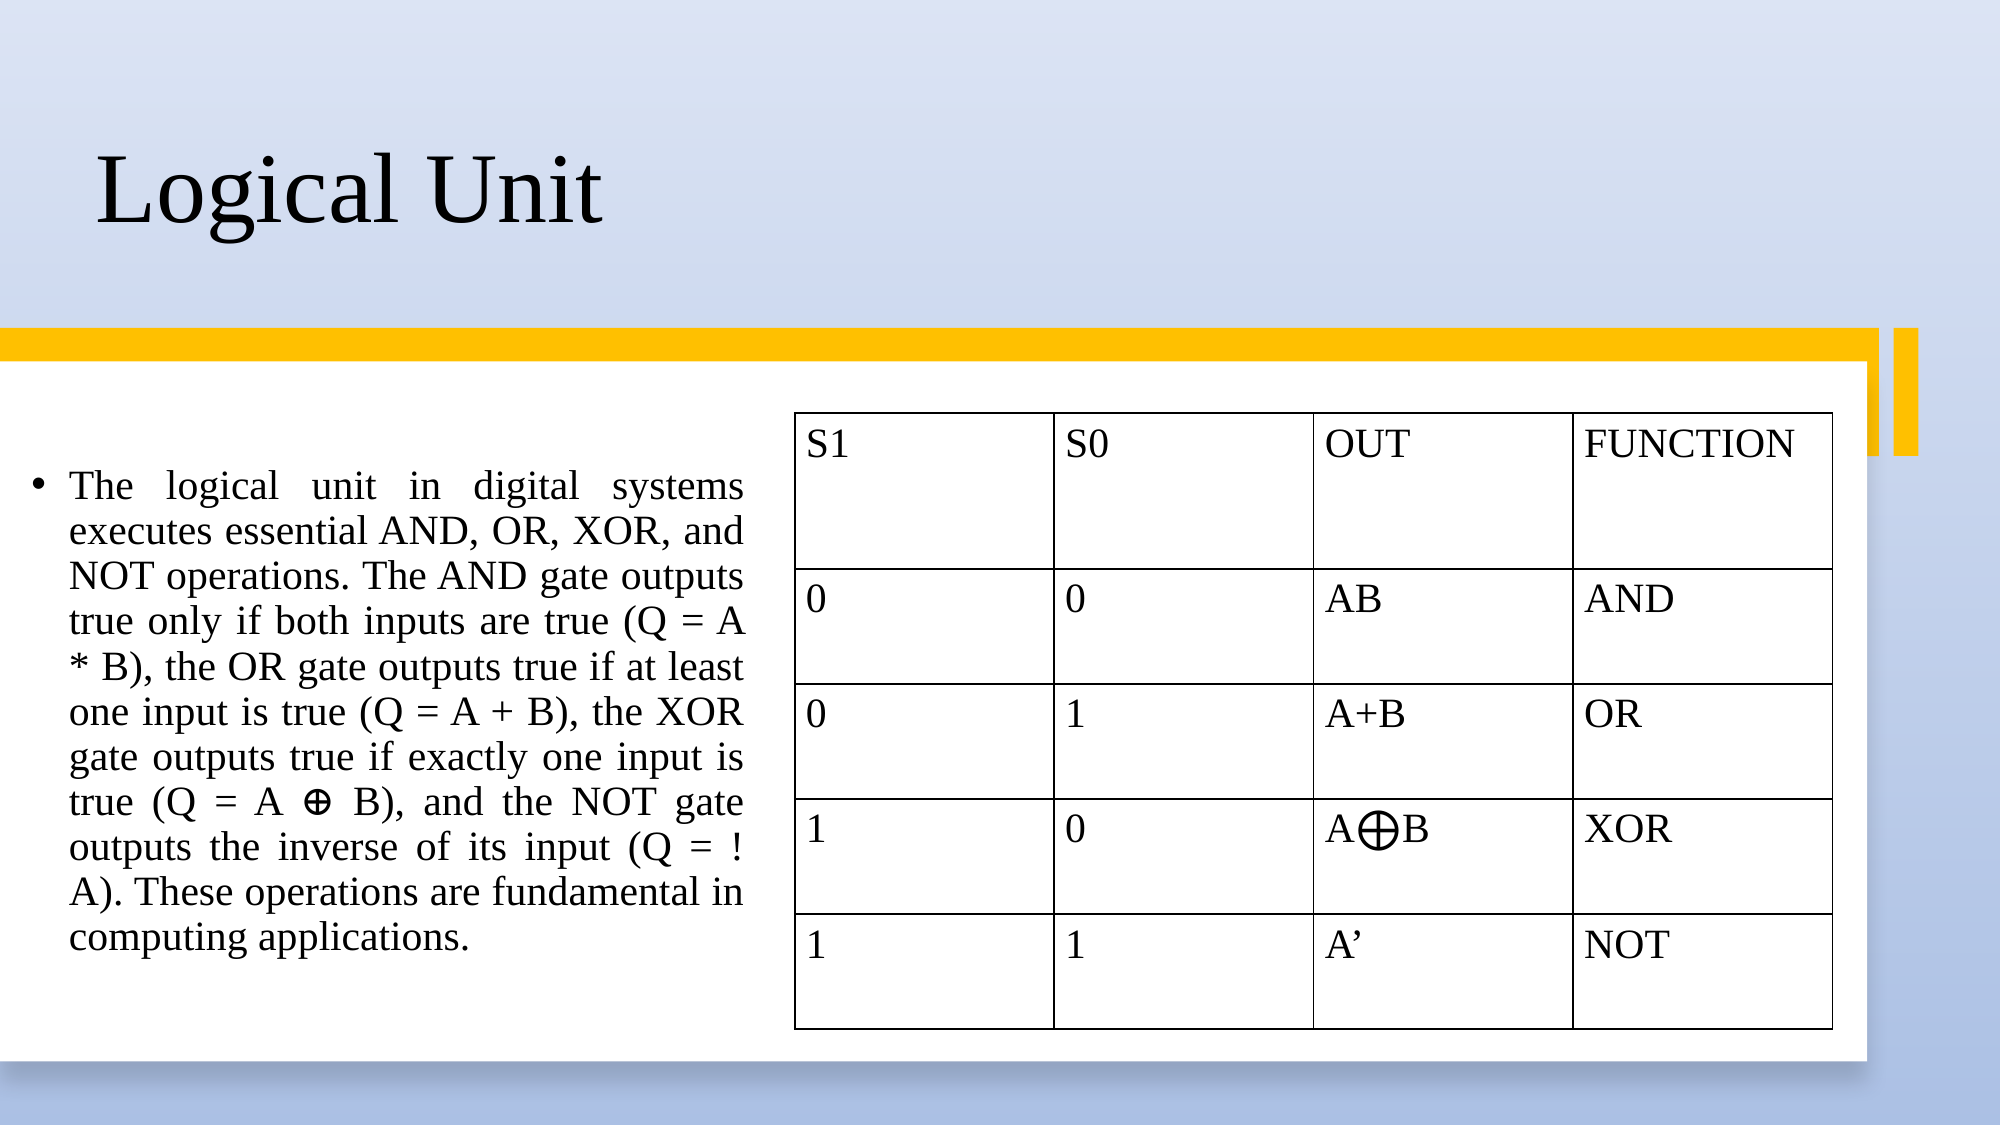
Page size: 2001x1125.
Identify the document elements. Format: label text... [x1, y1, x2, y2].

text_box [0, 0, 2000, 1125]
table_cell 0 [796, 570, 1053, 683]
table_cell 1 [1055, 915, 1313, 1028]
title Logical Unit [80, 38, 1732, 252]
table_cell 0 [1055, 800, 1313, 913]
table_cell AND [1574, 570, 1832, 683]
table_cell A’ [1314, 915, 1572, 1028]
table_cell 1 [1055, 685, 1313, 798]
list The logical unit in digital systems executes essential AND, OR, XOR, and NOT operations. The AND gate outputs true only if both inputs are true (Q = A * B), the OR gate outputs true if at least one input is true (Q = A + B), the XOR gate outputs true if exactly one input is true (Q = A ⊕ B), and the NOT gate outputs the inverse of its input (Q = !A). These operations are fundamental in computing applications. [16, 412, 760, 1010]
table_header S1 [796, 414, 1053, 568]
table_cell OR [1574, 685, 1832, 798]
table_cell A⨁B [1314, 800, 1572, 913]
table_header OUT [1314, 414, 1572, 568]
table_cell 1 [796, 800, 1053, 913]
table_cell XOR [1574, 800, 1832, 913]
table_cell 0 [1055, 570, 1313, 683]
table_cell AB [1314, 570, 1572, 683]
table_cell 1 [796, 915, 1053, 1028]
table_header FUNCTION [1574, 414, 1832, 568]
table_cell NOT [1574, 915, 1832, 1028]
table_cell 0 [796, 685, 1053, 798]
table_cell A+B [1314, 685, 1572, 798]
table_header S0 [1055, 414, 1313, 568]
